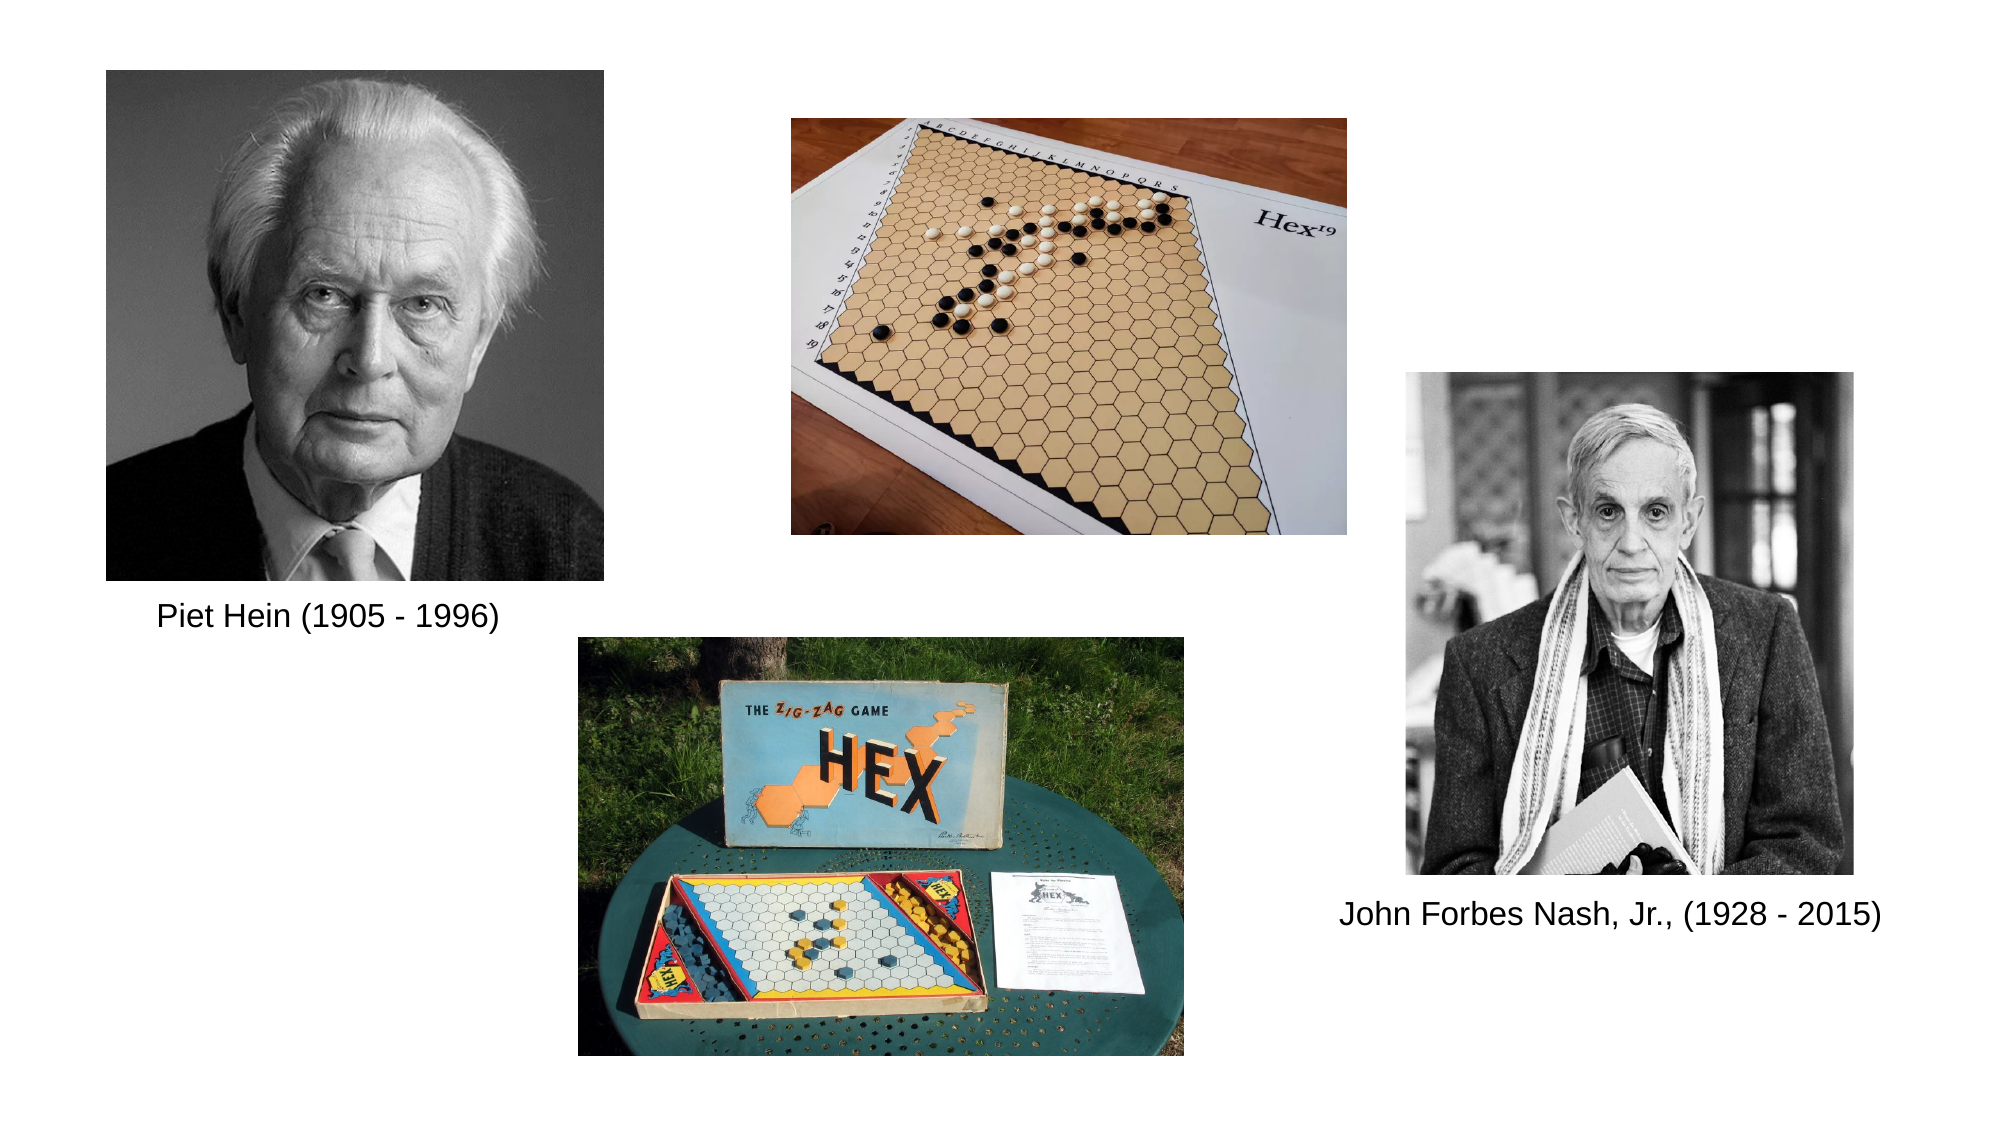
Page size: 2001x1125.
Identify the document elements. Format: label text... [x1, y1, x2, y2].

picture [106, 70, 604, 581]
text_box John Forbes Nash, Jr., (1928 - 2015) [1324, 888, 1898, 941]
text_box Piet Hein (1905 - 1996) [141, 590, 516, 643]
picture [578, 637, 1184, 1056]
picture [791, 118, 1347, 535]
picture [1405, 372, 1854, 875]
